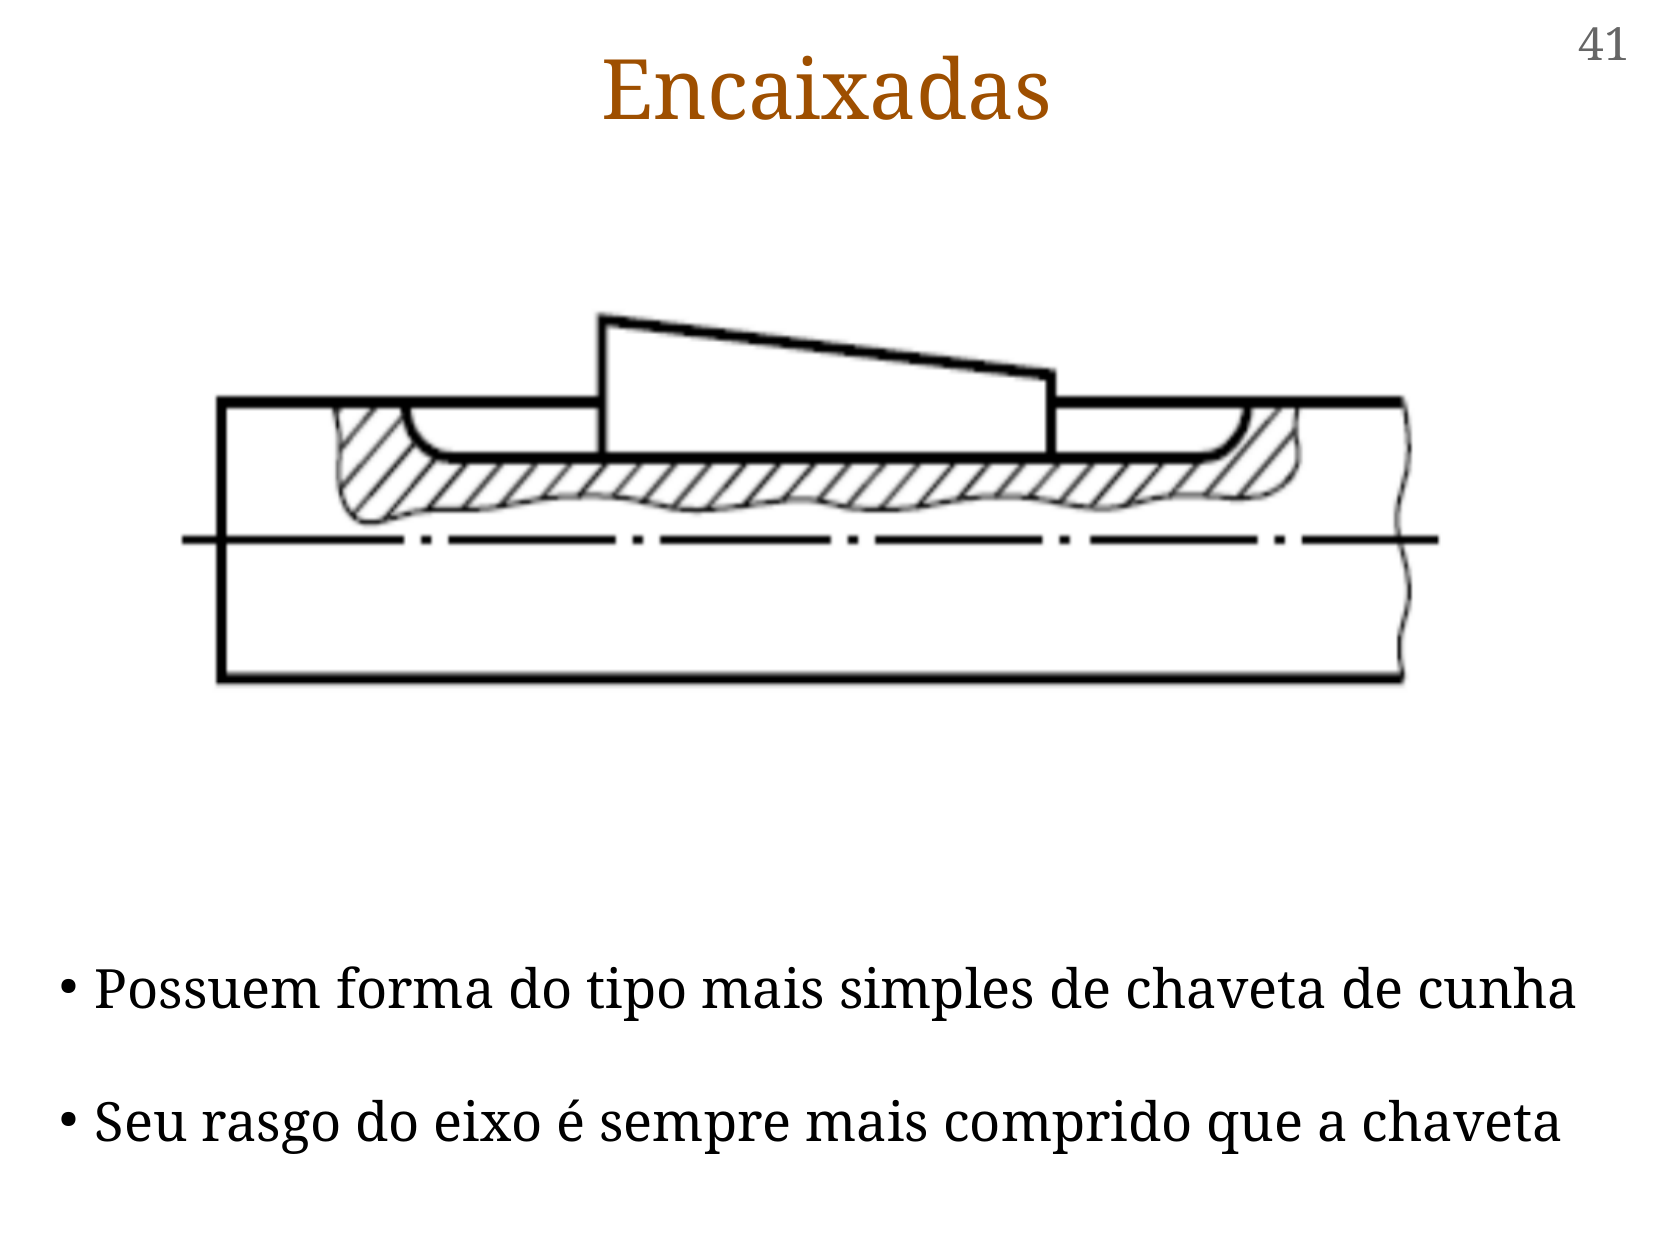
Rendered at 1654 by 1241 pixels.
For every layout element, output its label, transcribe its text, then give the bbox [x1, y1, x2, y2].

title Encaixadas [59, 29, 1595, 148]
list Possuem forma do tipo mais simples de chaveta de cunha Seu rasgo do eixo é sempre mais comprido que a chaveta [59, 950, 1595, 1211]
picture [179, 298, 1447, 703]
